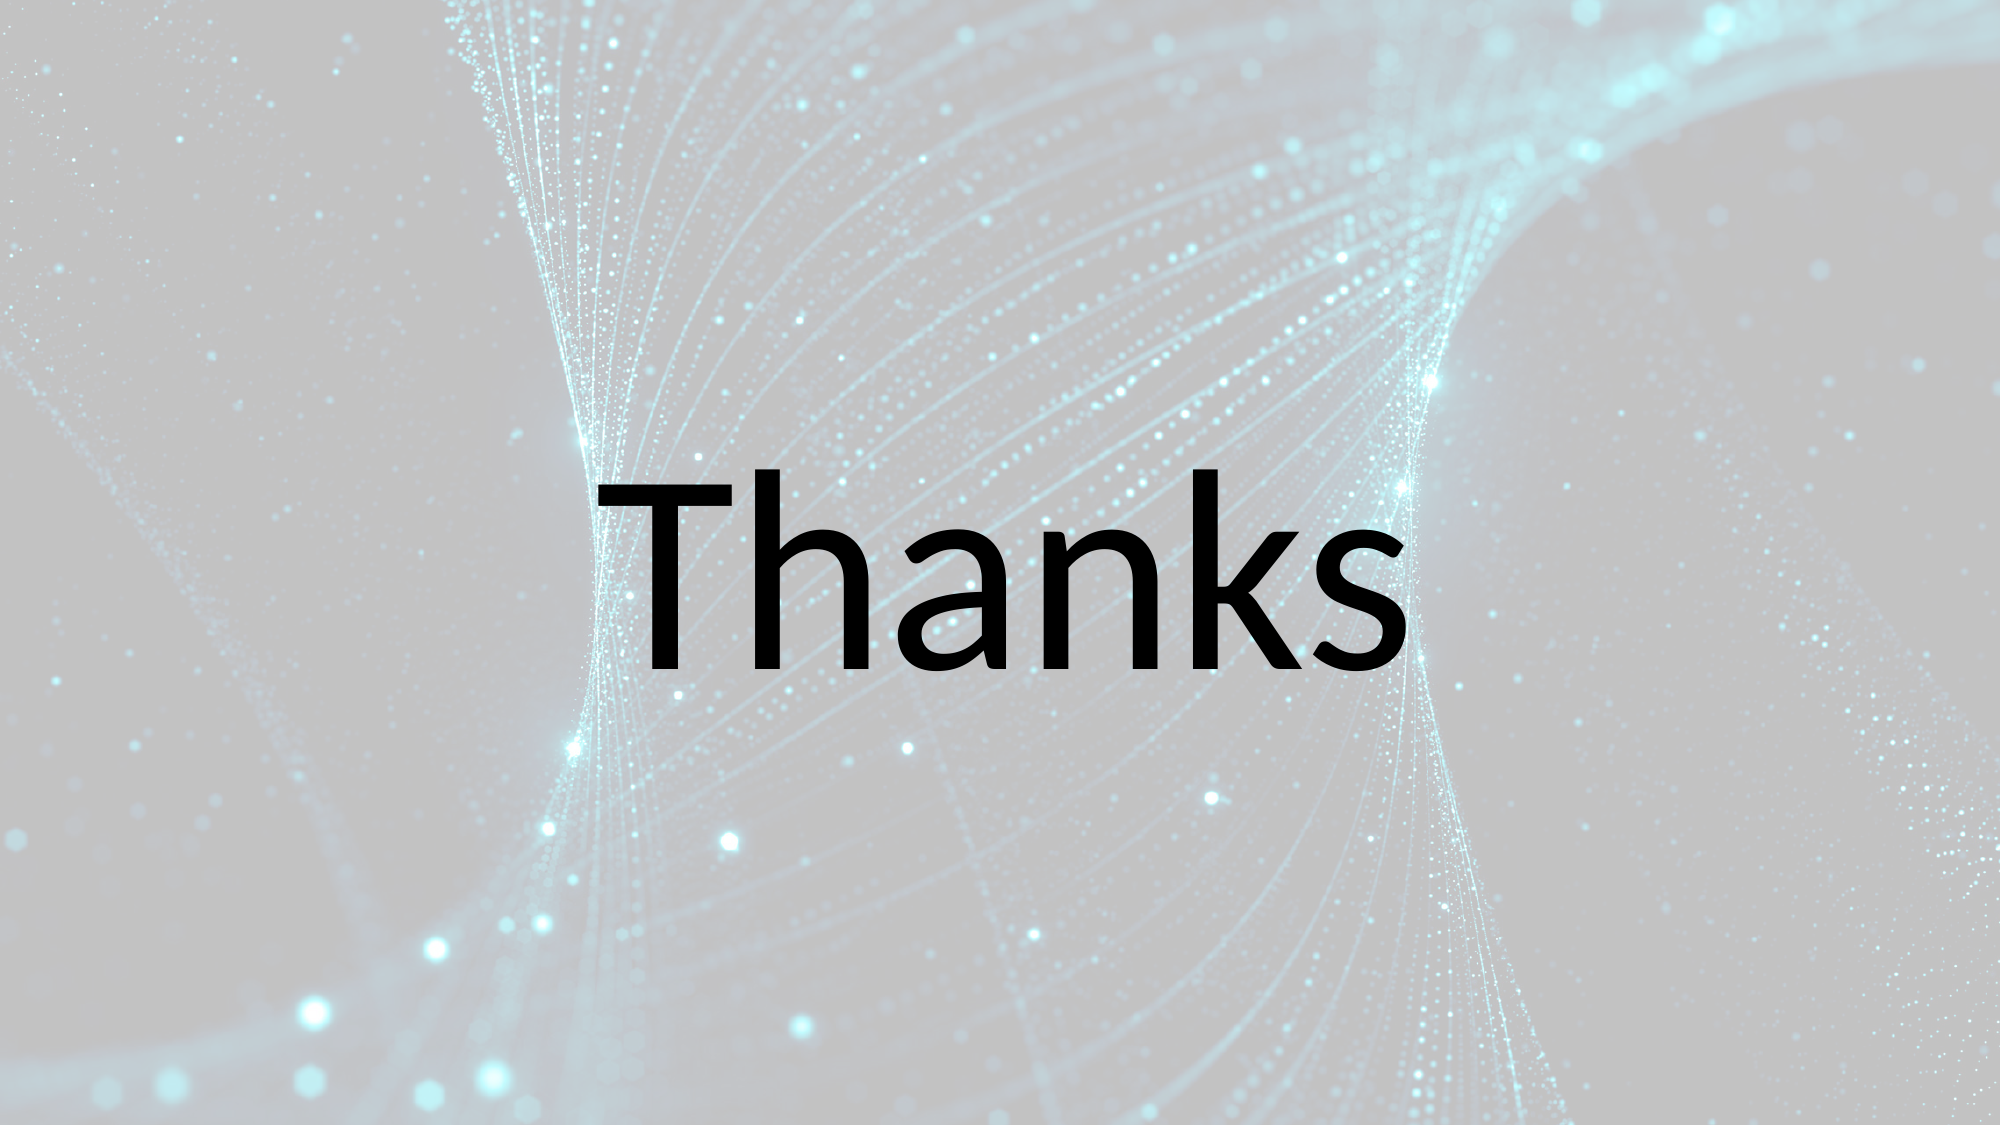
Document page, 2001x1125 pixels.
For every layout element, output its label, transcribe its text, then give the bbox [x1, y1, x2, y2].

text_box Thanks [580, 374, 1431, 735]
